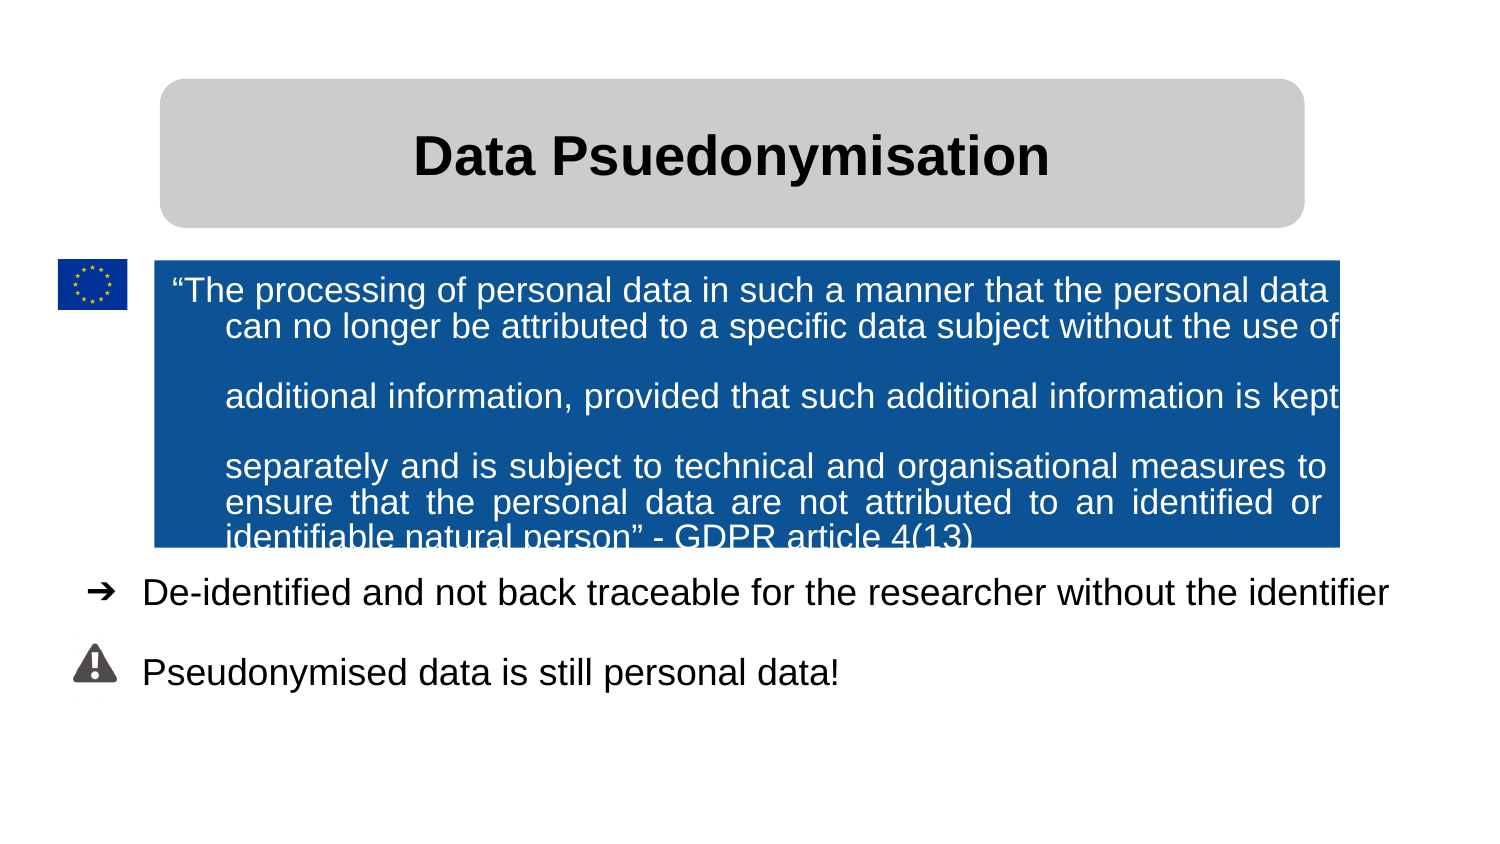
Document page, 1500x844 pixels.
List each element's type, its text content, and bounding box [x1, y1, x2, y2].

text_box Data Psuedonymisation [160, 79, 1304, 228]
text_box “The processing of personal data in such a manner that the personal data can no longer be attributed to a specific data subject without the use of additional information, provided that such additional information is kept separately and is subject to technical and organisational measures to ensure that the personal data are not attributed to an identified or identifiable natural person” - GDPR article 4(13) [154, 260, 1340, 548]
text_box Pseudonymised data is still personal data! [141, 627, 1363, 722]
text_box De-identified and not back traceable for the researcher without the identifier [67, 547, 1396, 642]
picture [57, 259, 128, 310]
picture [50, 620, 130, 704]
